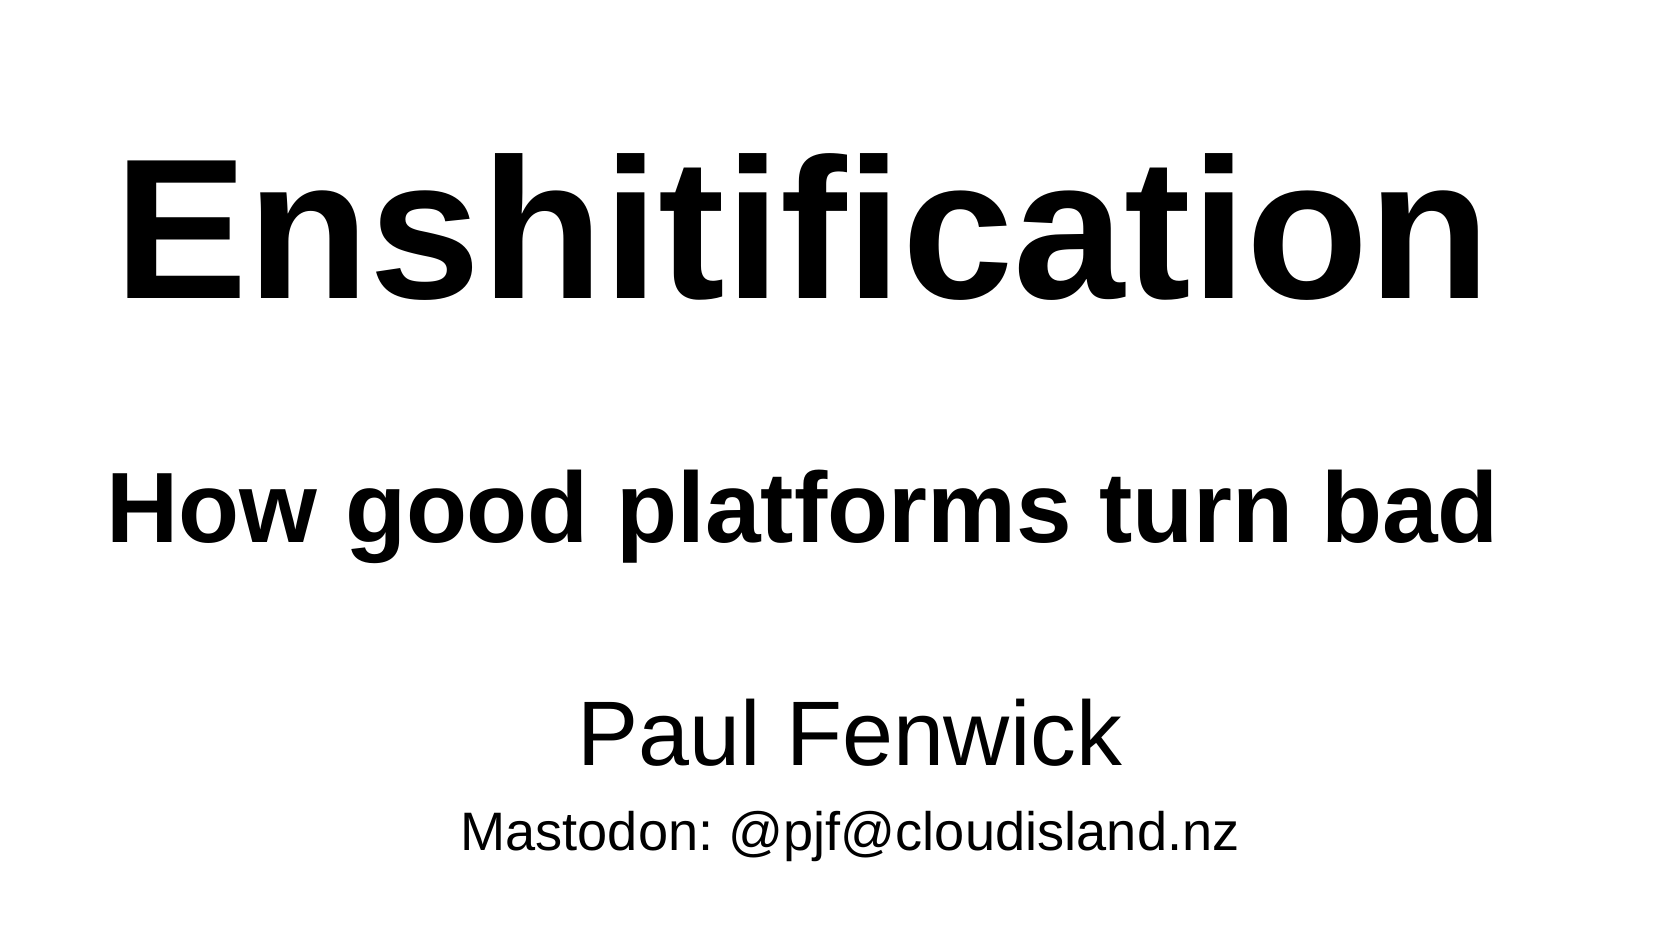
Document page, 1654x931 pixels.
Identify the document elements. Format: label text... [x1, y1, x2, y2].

subtitle Enshitification How good platforms turn bad [59, 70, 1548, 611]
title Paul Fenwick Mastodon: @pjf@cloudisland.nz [106, 682, 1595, 863]
